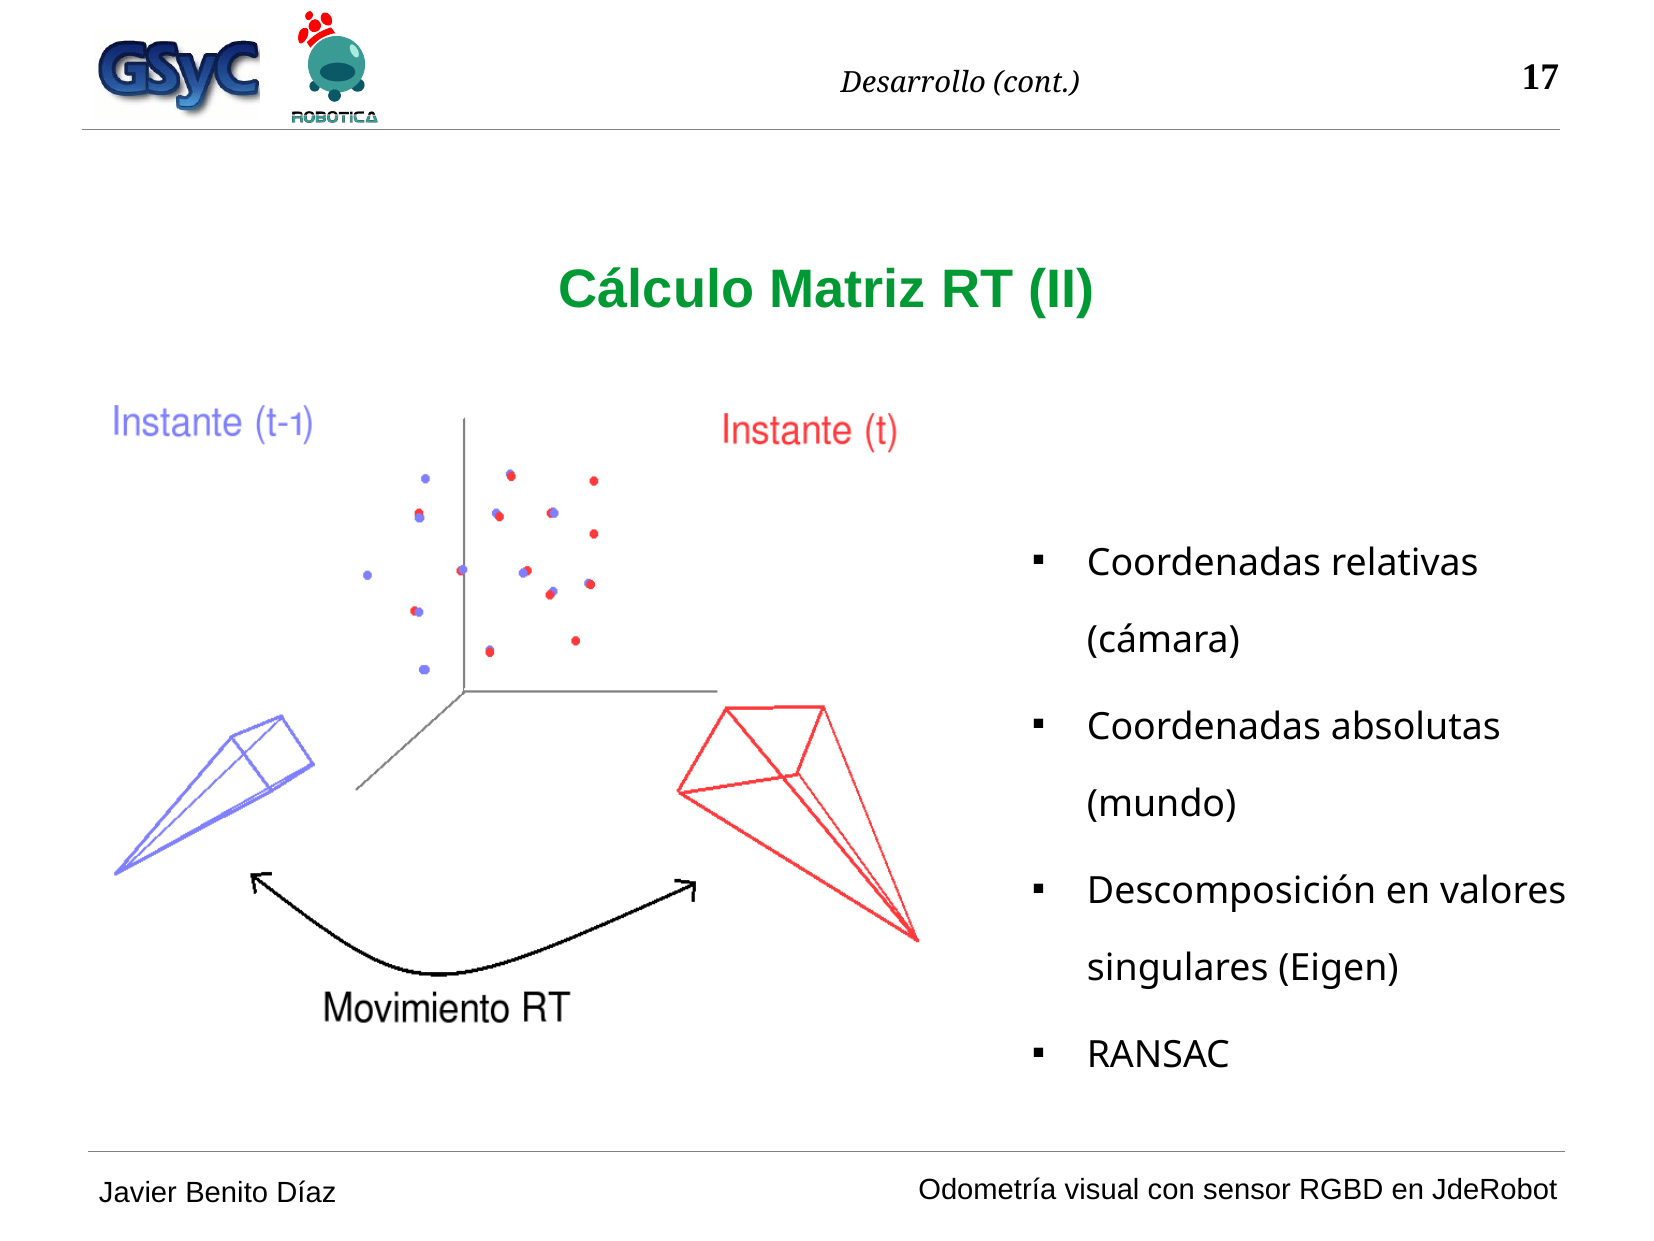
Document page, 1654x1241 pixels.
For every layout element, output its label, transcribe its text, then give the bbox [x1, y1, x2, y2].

list Coordenadas relativas (cámara) Coordenadas absolutas (mundo) Descomposición en valores singulares (Eigen) RANSAC [1015, 510, 1595, 1241]
text_box Desarrollo (cont.) [709, 53, 1211, 103]
title Cálculo Matriz RT (II) [82, 236, 1571, 443]
picture [292, 11, 378, 123]
picture [94, 28, 260, 119]
picture [82, 373, 975, 1063]
